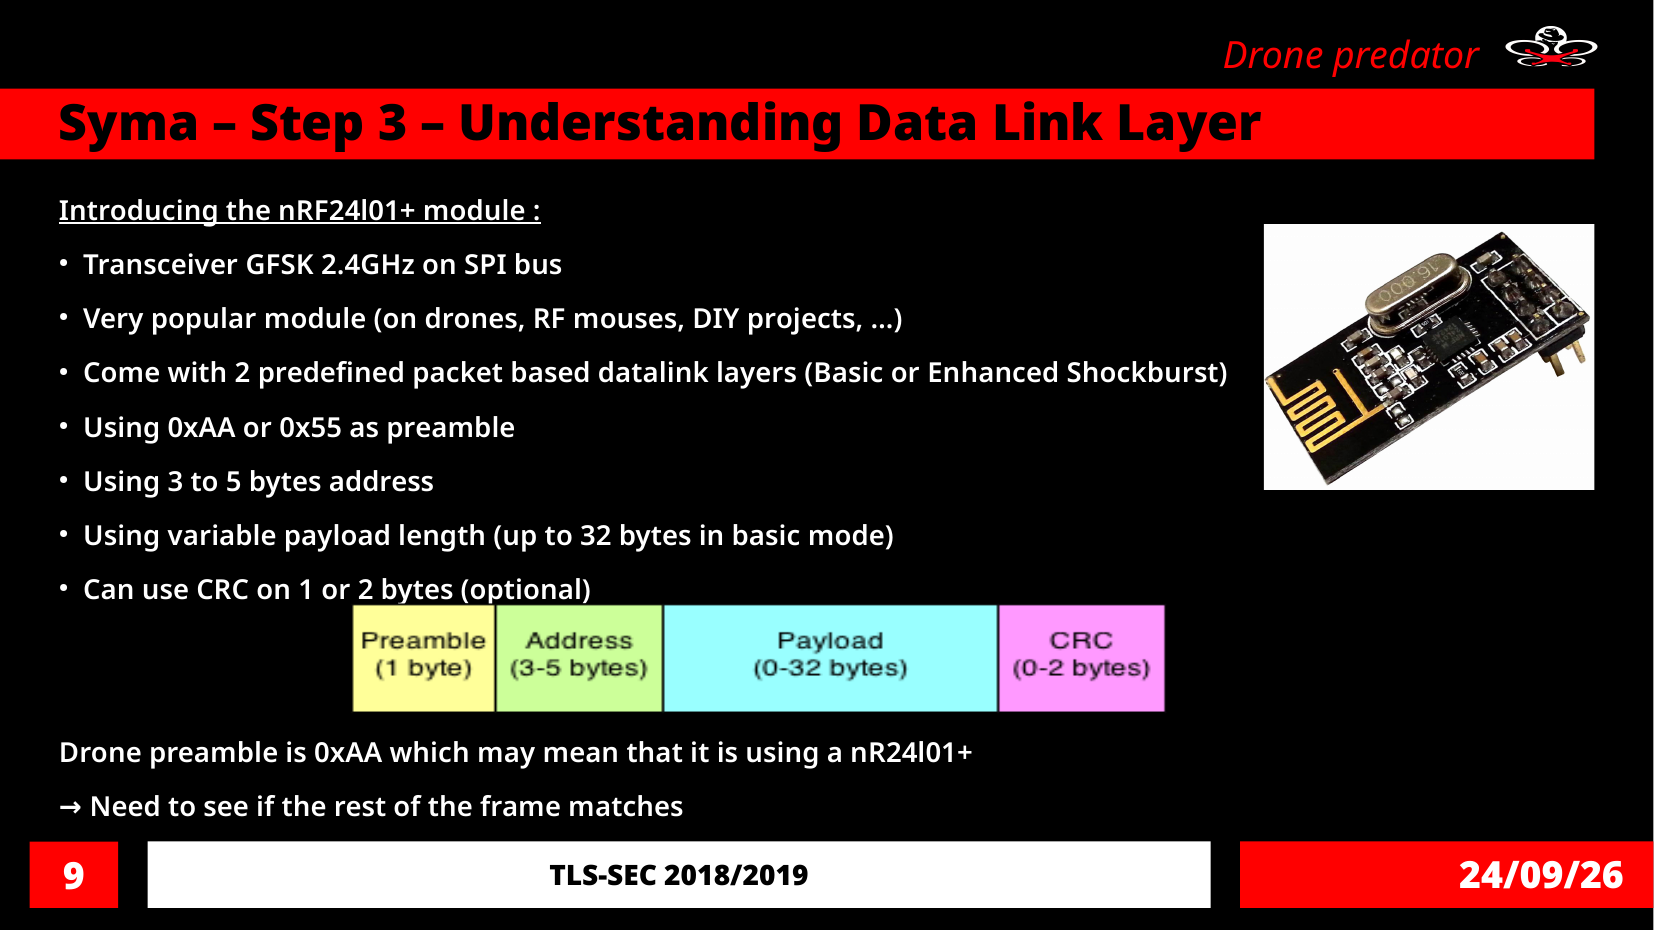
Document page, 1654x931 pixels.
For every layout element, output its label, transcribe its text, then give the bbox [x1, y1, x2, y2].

picture [1488, 15, 1617, 80]
title Syma – Step 3 – Understanding Data Link Layer [59, 44, 1595, 156]
picture [349, 602, 1170, 721]
picture [1583, 224, 1595, 490]
list Introducing the nRF24l01+ module : Transceiver GFSK 2.4GHz on SPI bus Very popular module (on drones, RF mouses, DIY projects, …) Come with 2 predefined packet based datalink layers (Basic or Enhanced Shockburst) Using 0xAA or 0x55 as preamble Using 3 to 5 bytes address Using variable payload length (up to 32 bytes in basic mode) Can use CRC on 1 or 2 bytes (optional) Drone preamble is 0xAA which may mean that it is using a nR24l01+ → Need to see if the rest of the frame matches [59, 190, 1583, 827]
